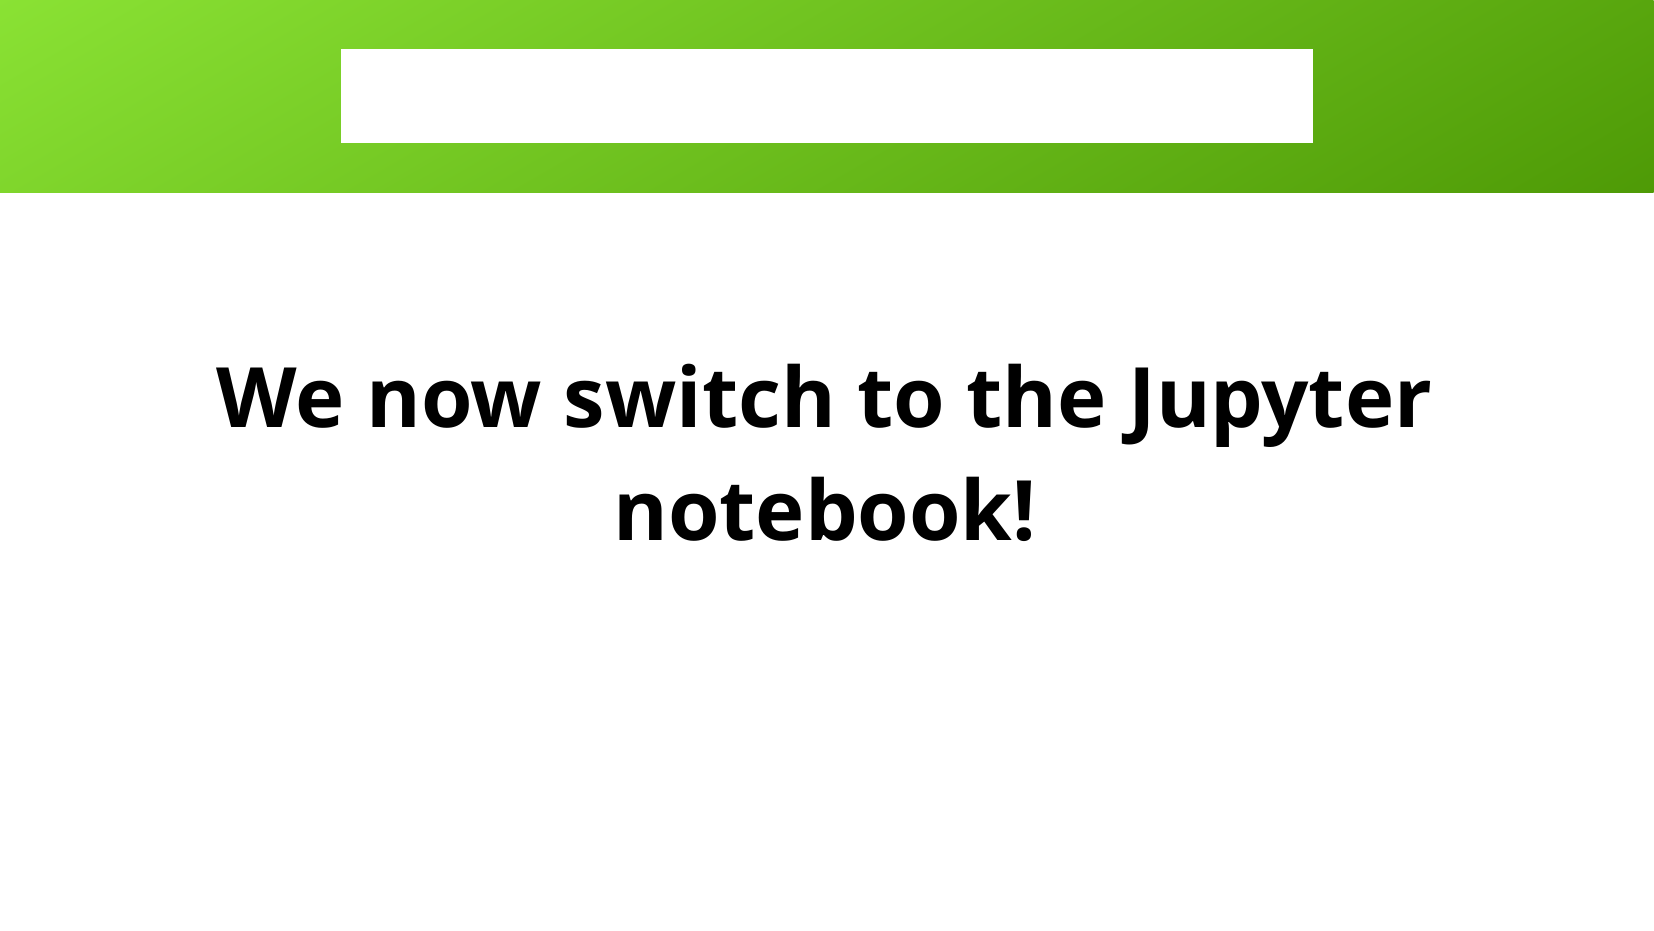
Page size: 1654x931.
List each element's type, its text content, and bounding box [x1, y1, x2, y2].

text_box We now switch to the Jupyter notebook! [30, 251, 1621, 652]
title Let's see a practical example... [0, 0, 1654, 193]
